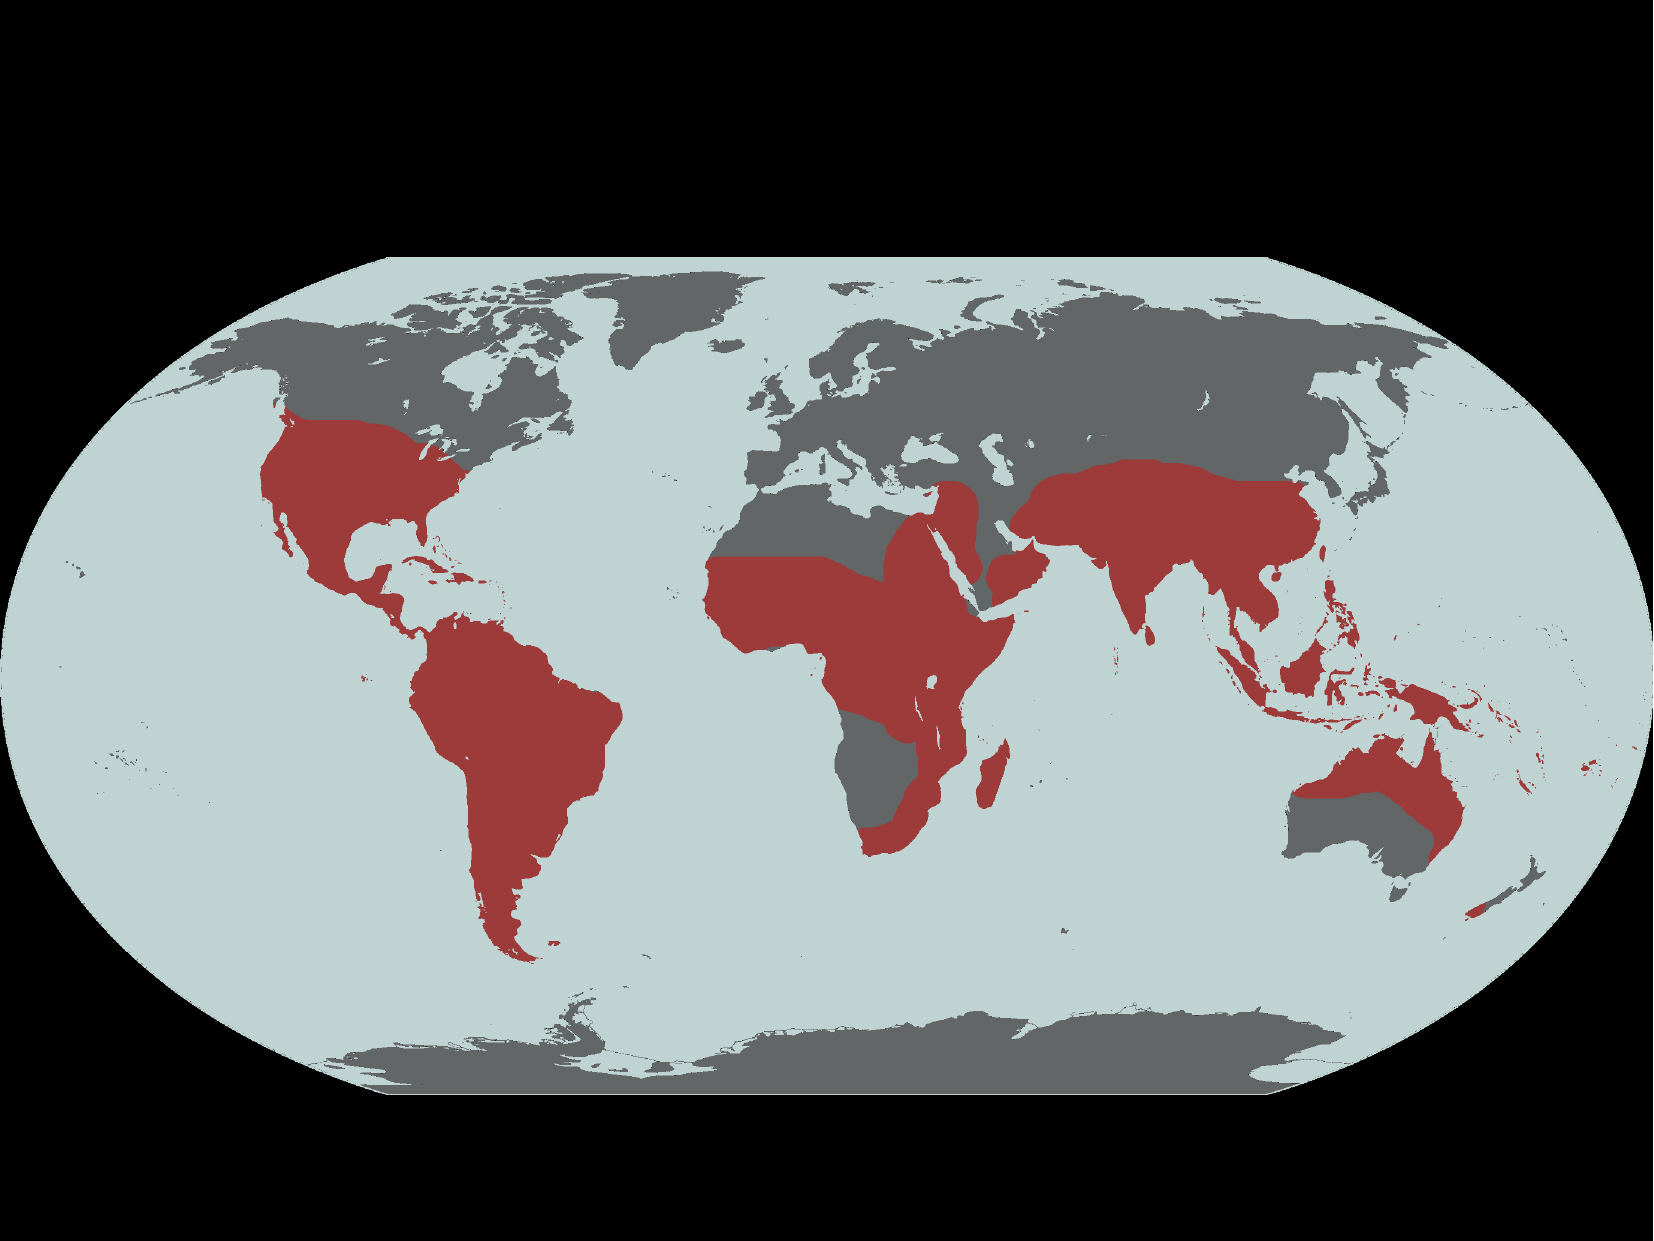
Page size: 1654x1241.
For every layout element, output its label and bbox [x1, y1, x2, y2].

picture [0, 257, 1653, 1096]
